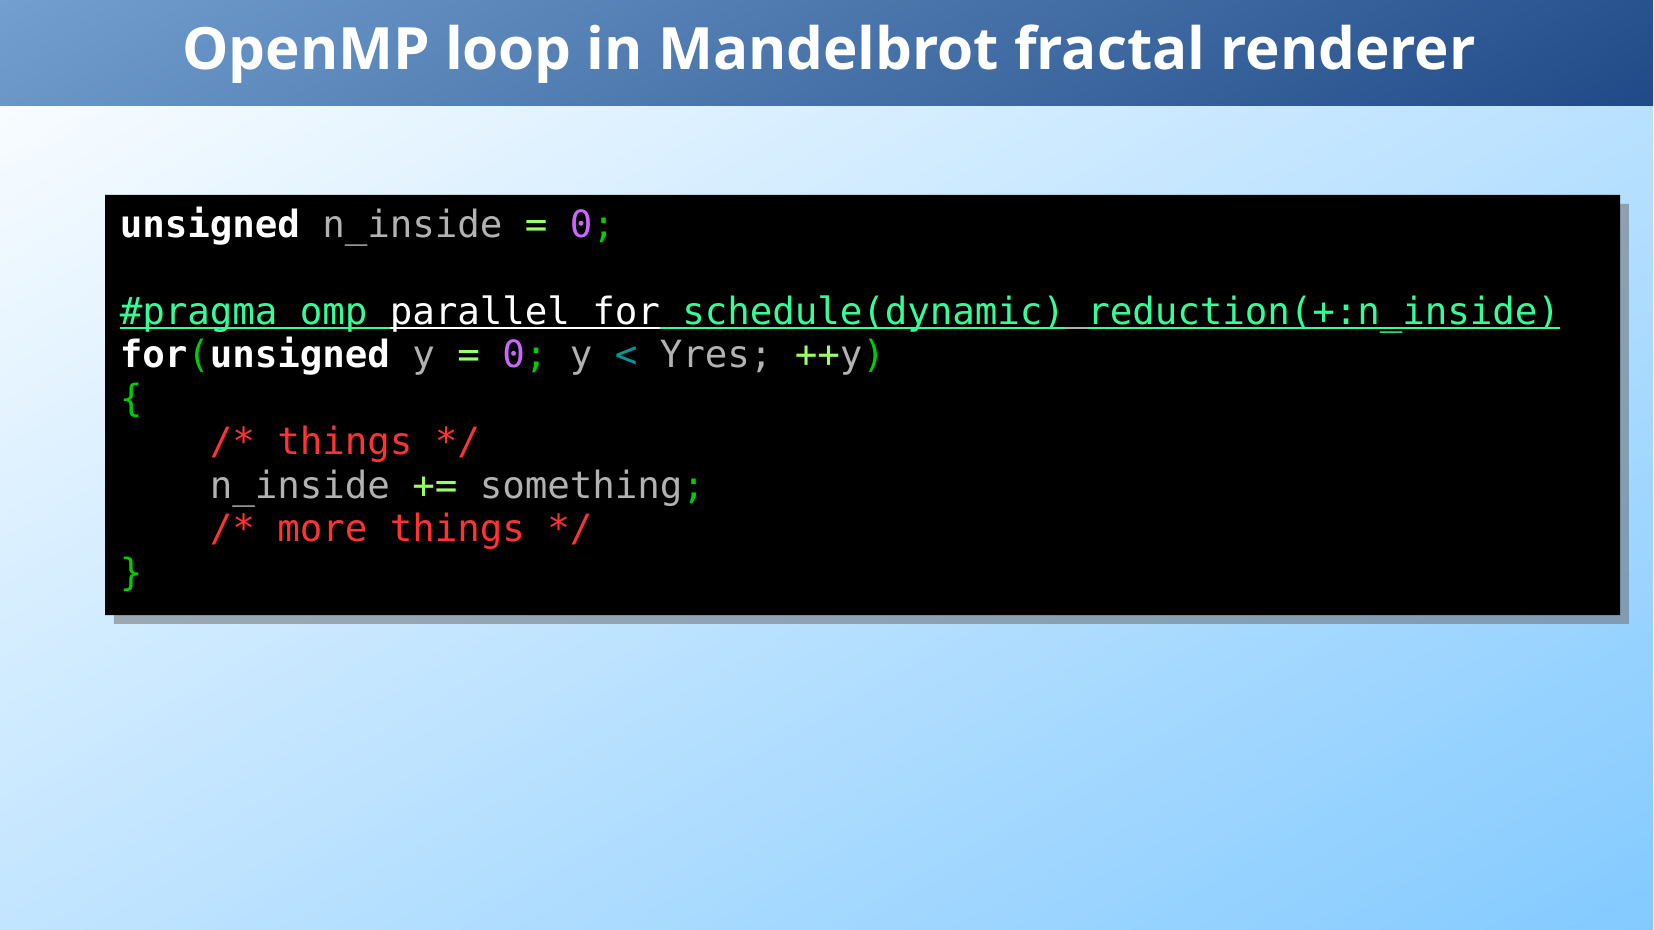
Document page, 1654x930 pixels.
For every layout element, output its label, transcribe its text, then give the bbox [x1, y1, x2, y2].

text_box [113, 203, 1629, 624]
text_box OpenMP loop in Mandelbrot fractal renderer [0, 0, 1653, 106]
text_box unsigned n_inside = 0; #pragma omp parallel for schedule(dynamic) reduction(+:n_inside) for(unsigned y = 0; y < Yres; ++y) { /* things */ n_inside += something; /* more things */ } [105, 194, 1621, 616]
